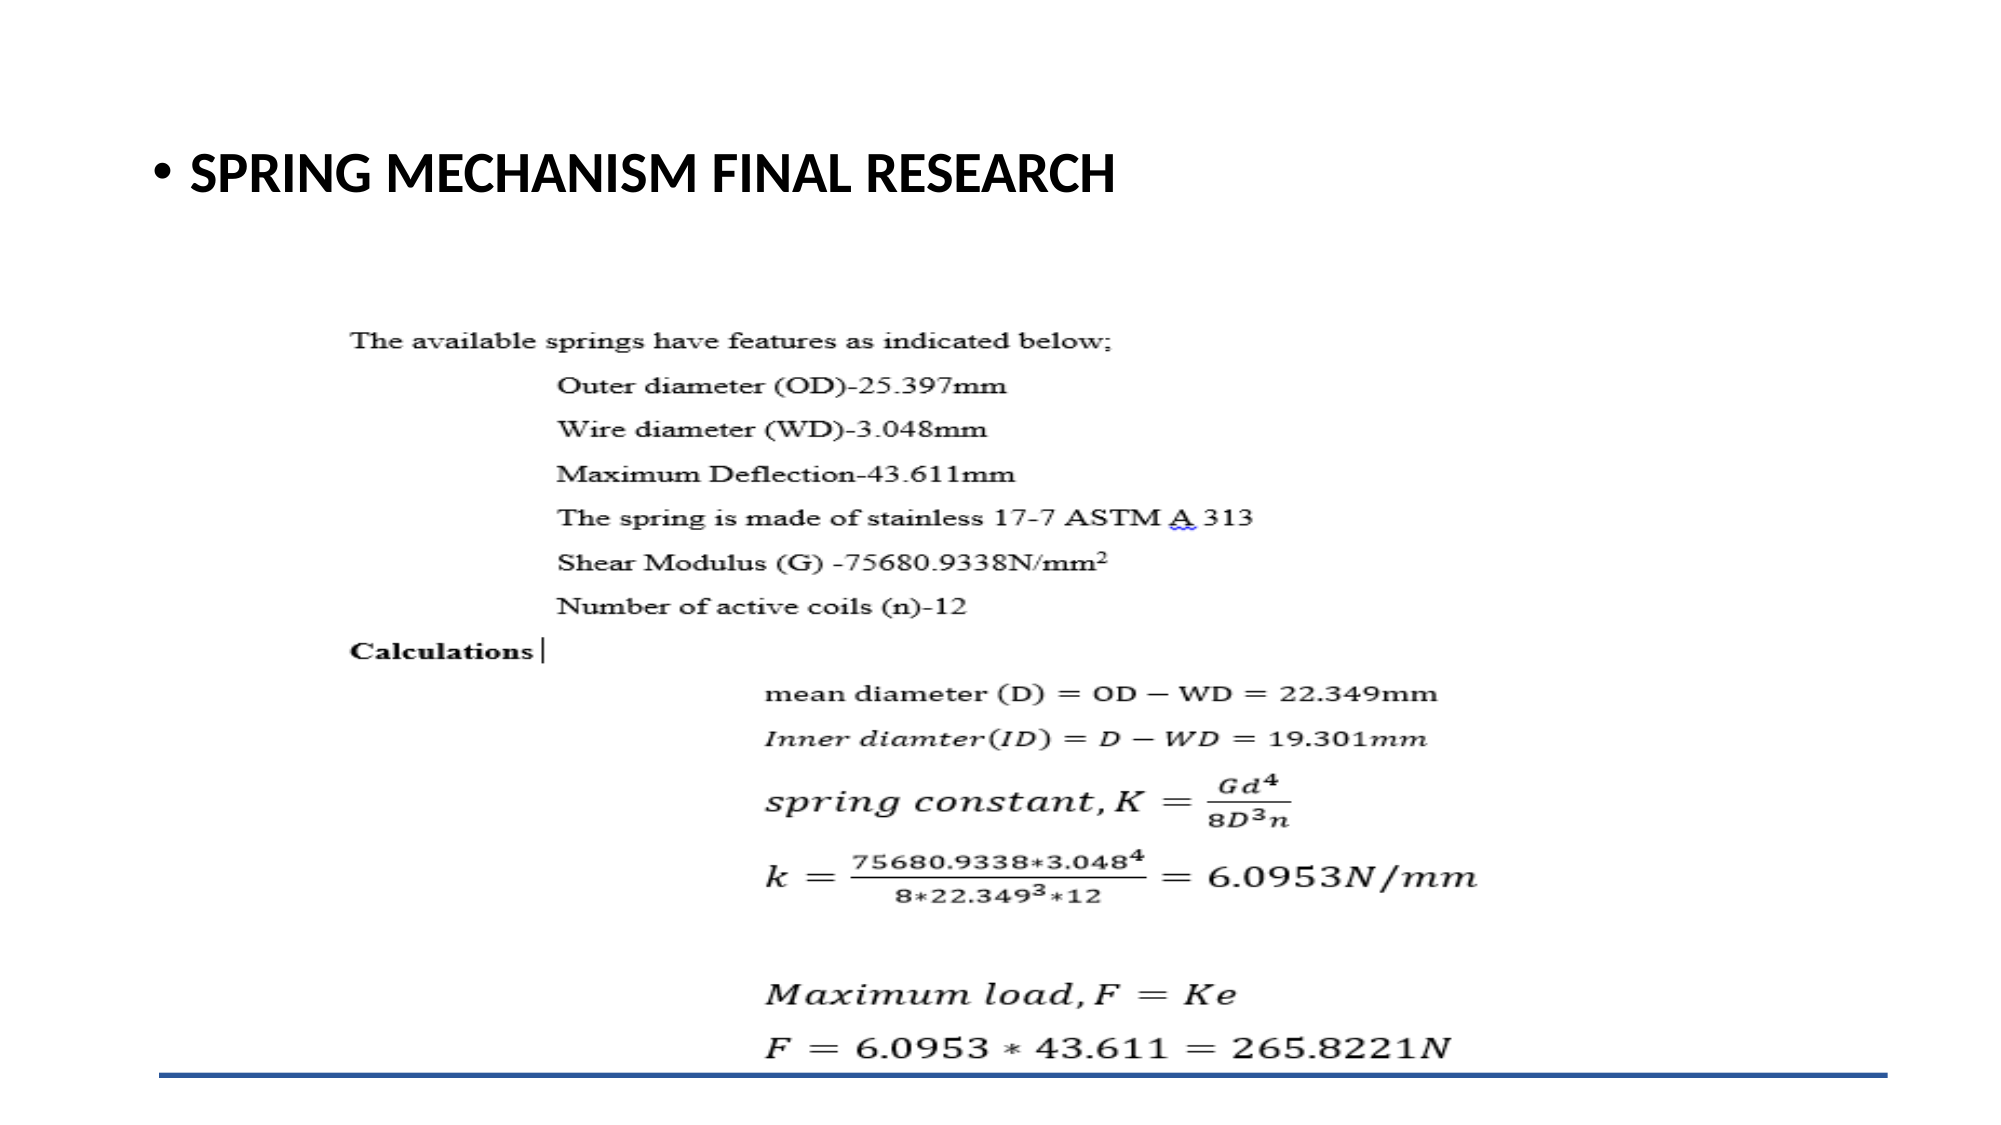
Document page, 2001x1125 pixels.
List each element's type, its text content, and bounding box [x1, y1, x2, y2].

picture [159, 284, 1888, 1078]
list SPRING MECHANISM FINAL RESEARCH [137, 135, 1863, 1014]
